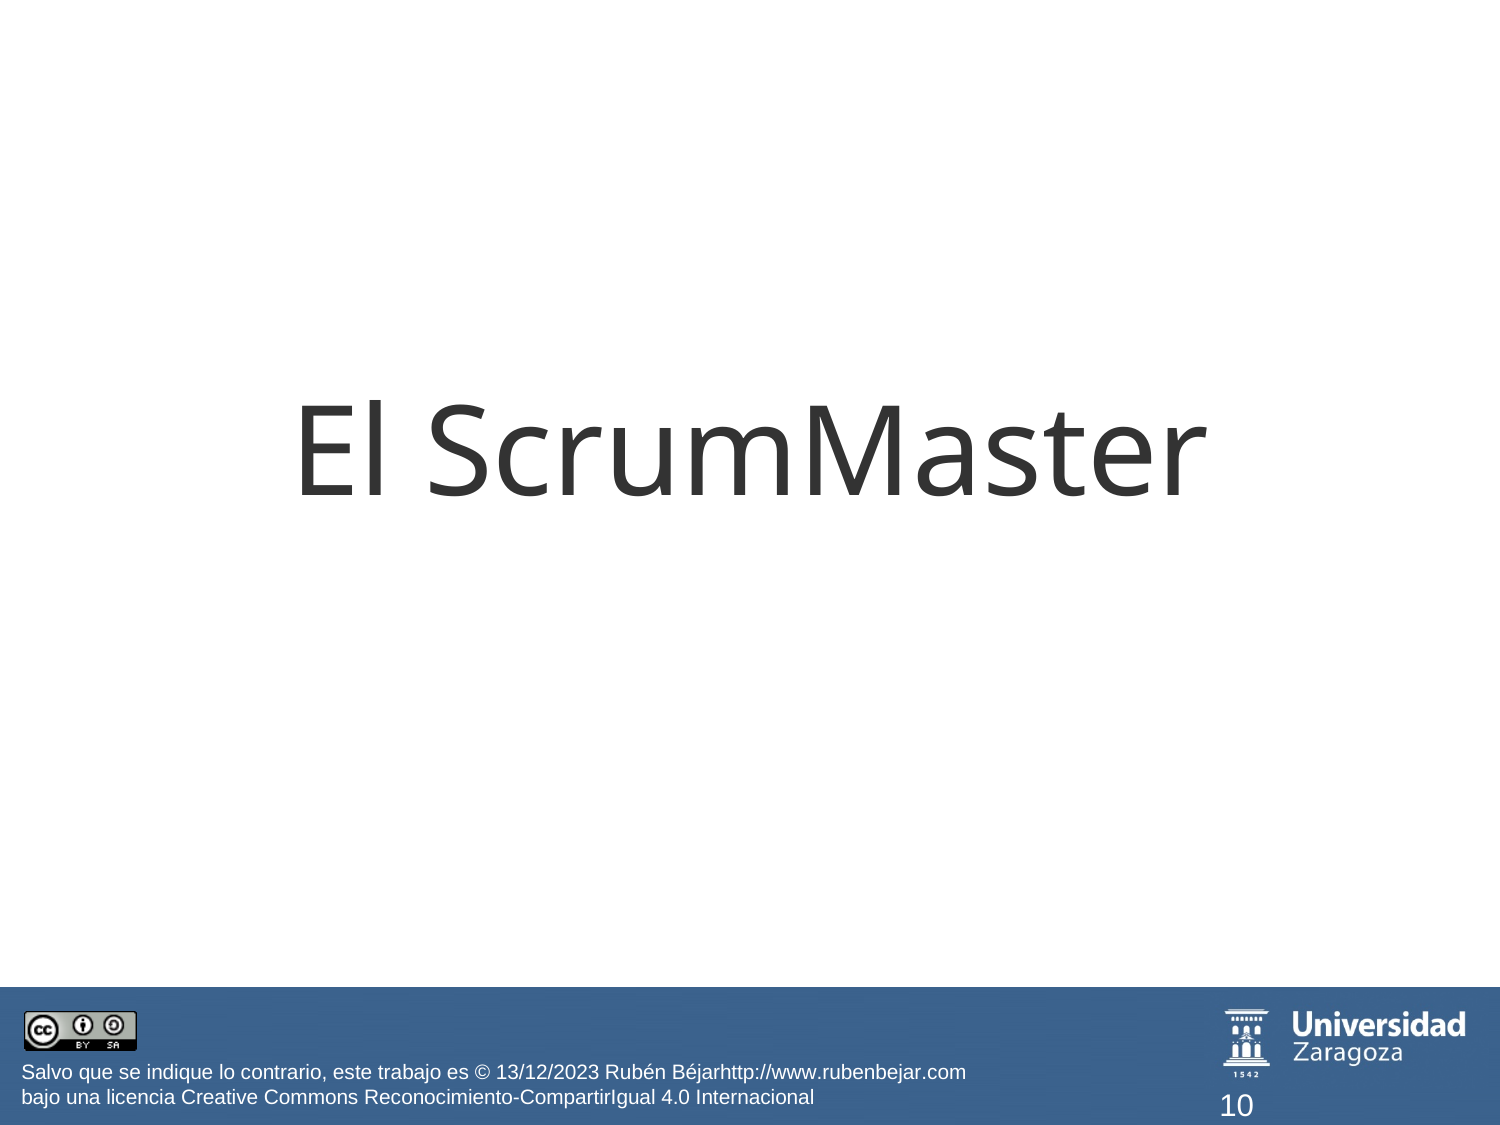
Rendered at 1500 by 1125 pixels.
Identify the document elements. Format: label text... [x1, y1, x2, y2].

picture [0, 987, 1500, 1125]
text_box El ScrumMaster [169, 307, 1331, 585]
